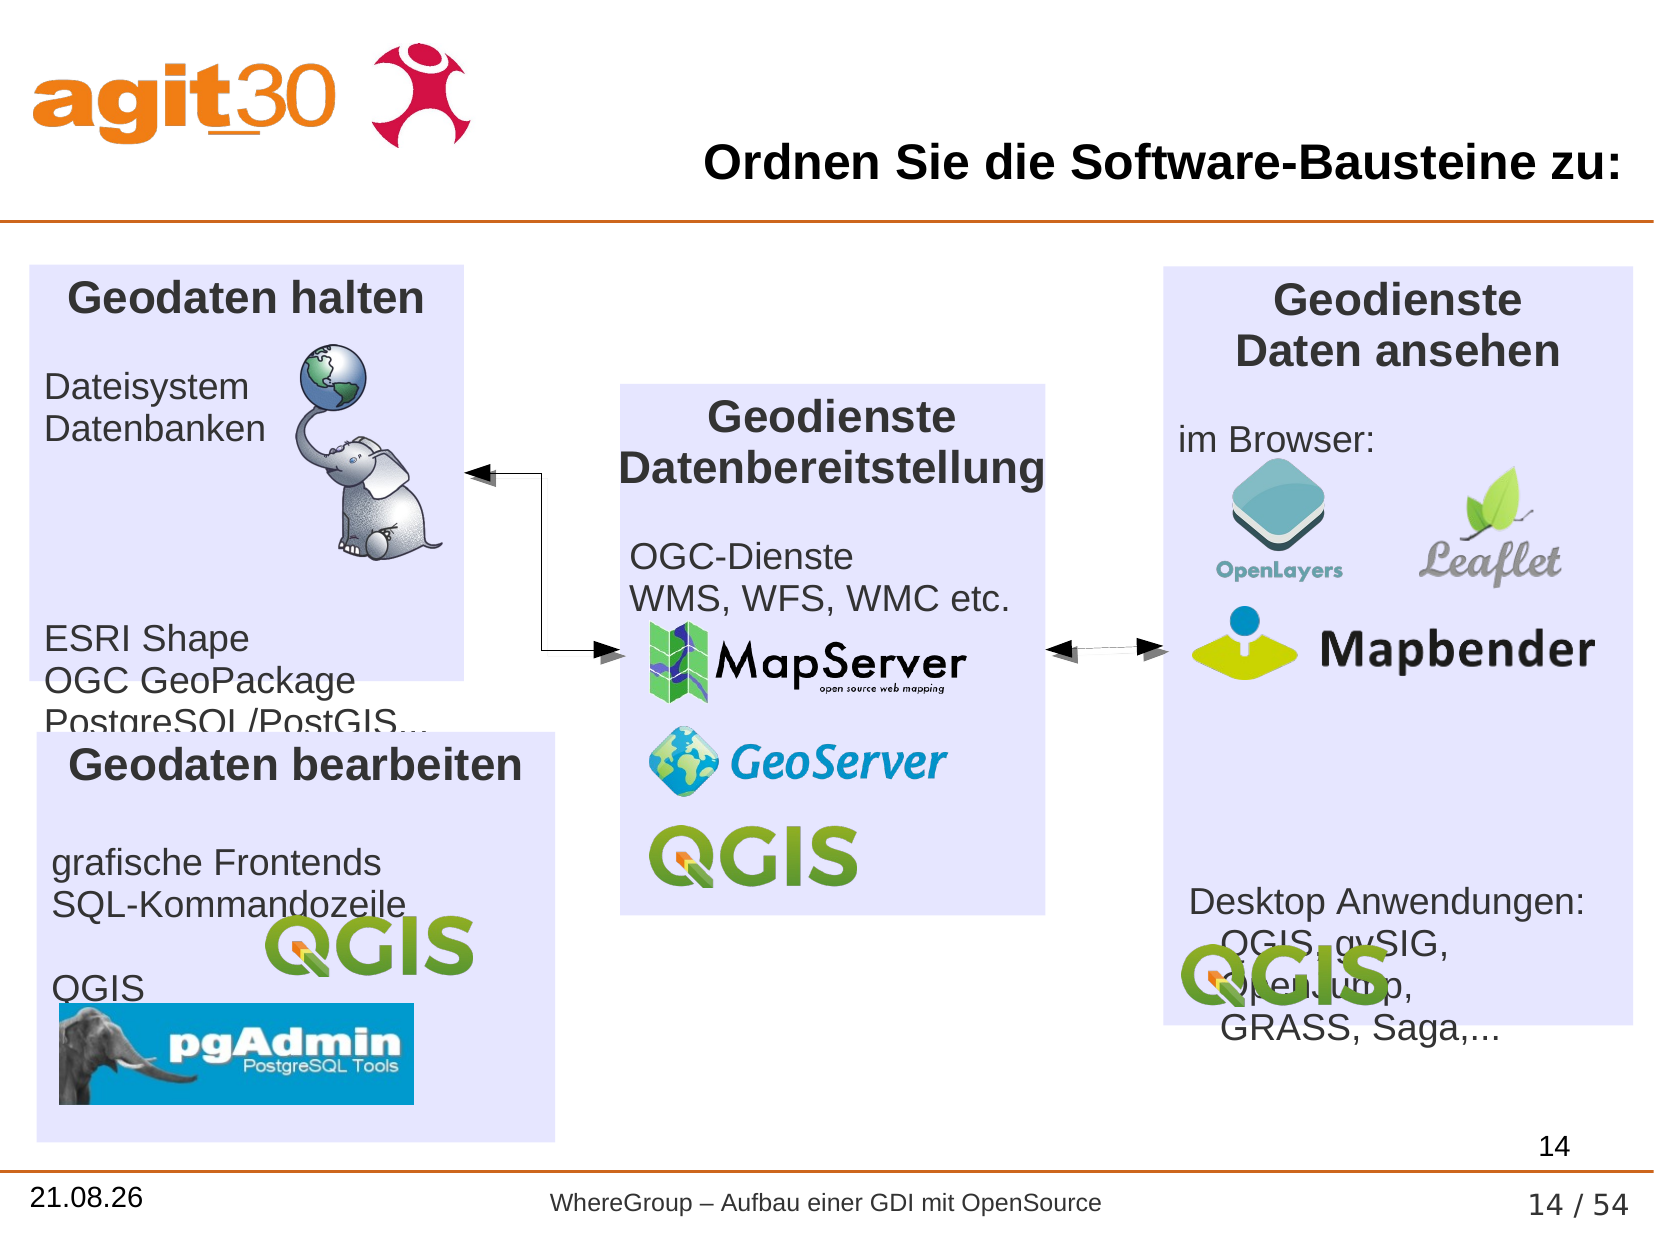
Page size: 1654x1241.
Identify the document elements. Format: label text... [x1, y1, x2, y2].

text_box Geodaten bearbeiten grafische Frontends SQL-Kommandozeile QGIS [36, 731, 556, 1143]
picture [1418, 442, 1565, 590]
text_box Geodienste Datenbereitstellung OGC-Dienste WMS, WFS, WMC etc. [620, 383, 1046, 916]
title Ordnen Sie die Software-Bausteine zu: [236, 118, 1625, 207]
picture [649, 825, 857, 888]
picture [29, 58, 340, 148]
text_box Geodaten halten Dateisystem Datenbanken ESRI Shape OGC GeoPackage PostgreSQL/PostGIS... [29, 264, 464, 682]
picture [1192, 606, 1595, 680]
picture [169, 1027, 403, 1076]
picture [1199, 442, 1359, 602]
picture [649, 620, 967, 705]
picture [1181, 944, 1388, 1007]
picture [59, 1007, 198, 1105]
text_box Geodienste Daten ansehen im Browser: Desktop Anwendungen: QGIS, gvSIG, OpenJump, GRASS, Saga,... [1163, 266, 1634, 1026]
picture [295, 344, 443, 562]
picture [265, 915, 473, 977]
picture [631, 708, 965, 814]
